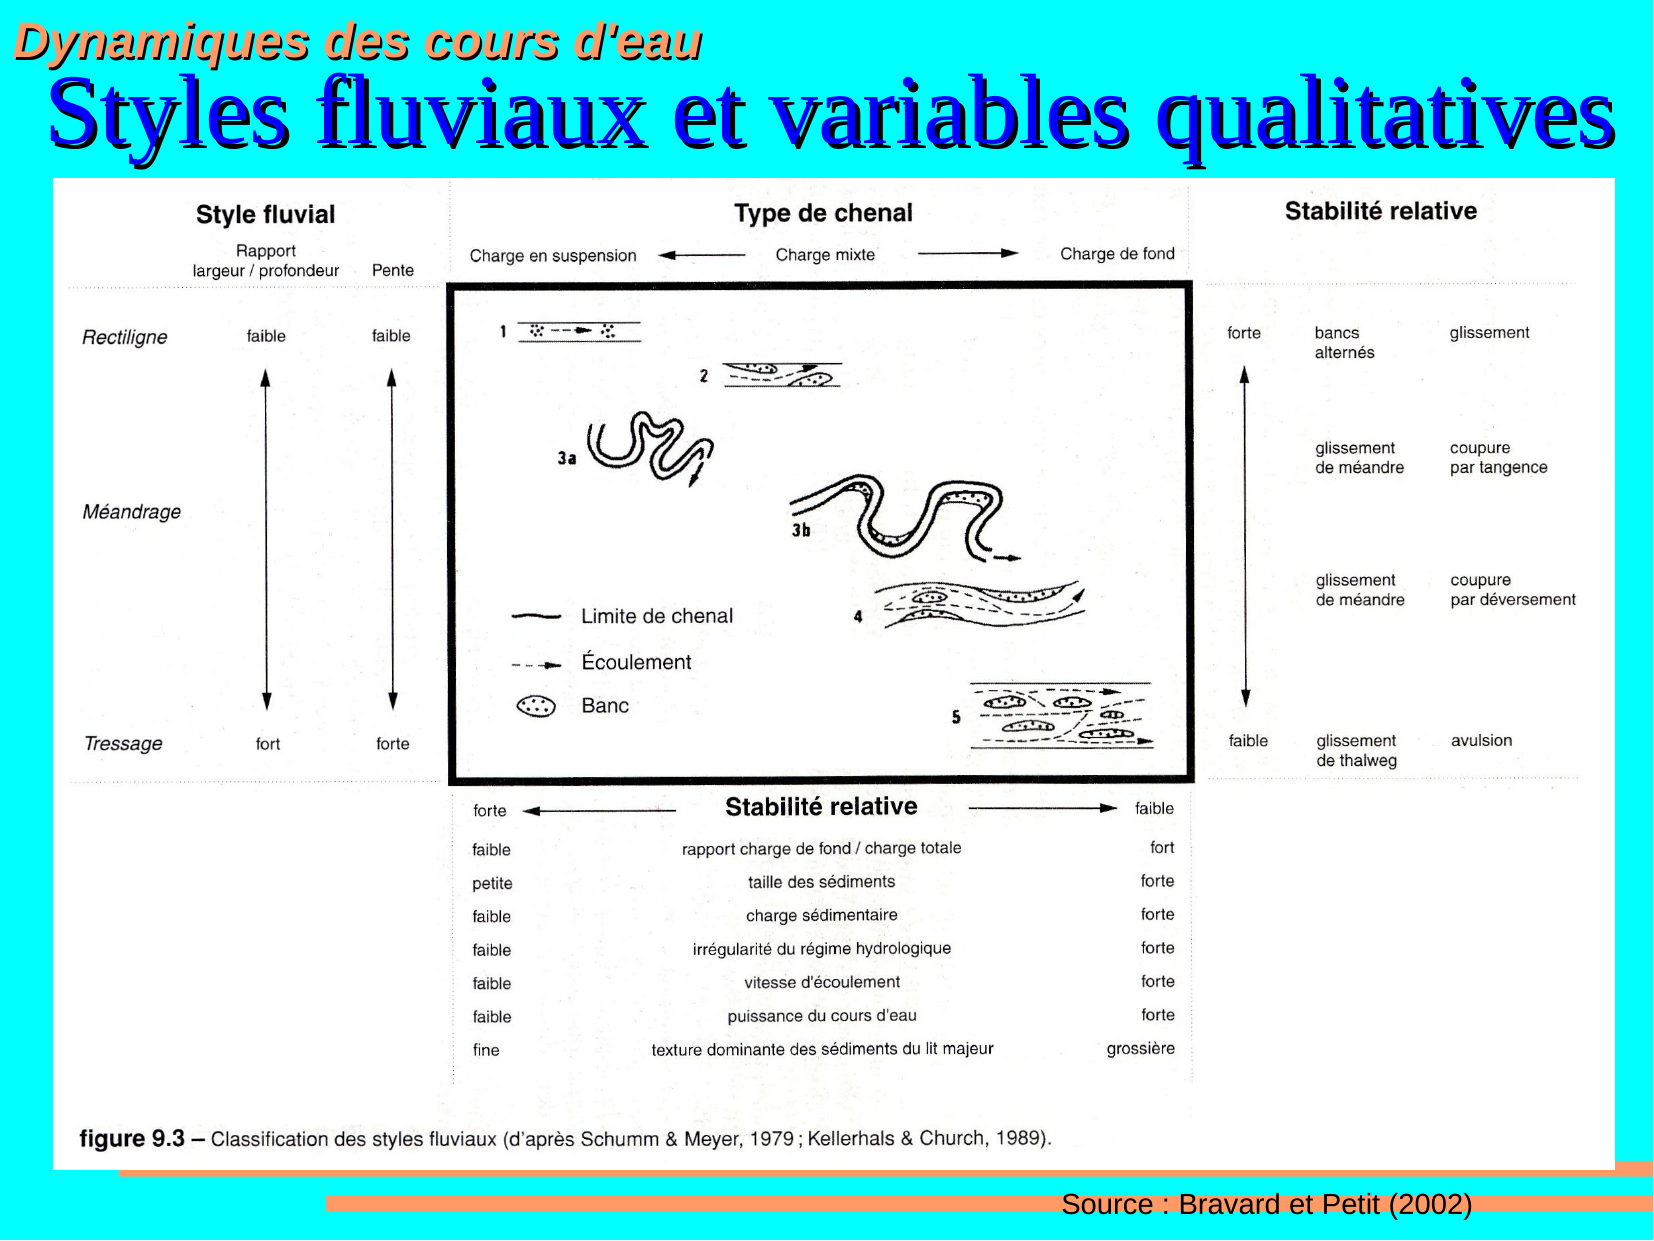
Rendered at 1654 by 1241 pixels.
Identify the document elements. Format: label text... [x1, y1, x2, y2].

text_box Source : Bravard et Petit (2002) [1046, 1180, 1489, 1229]
title Dynamiques des cours d'eau [5, 4, 709, 77]
text_box Styles fluviaux et variables qualitatives [29, 47, 1654, 173]
picture [53, 178, 1615, 1170]
